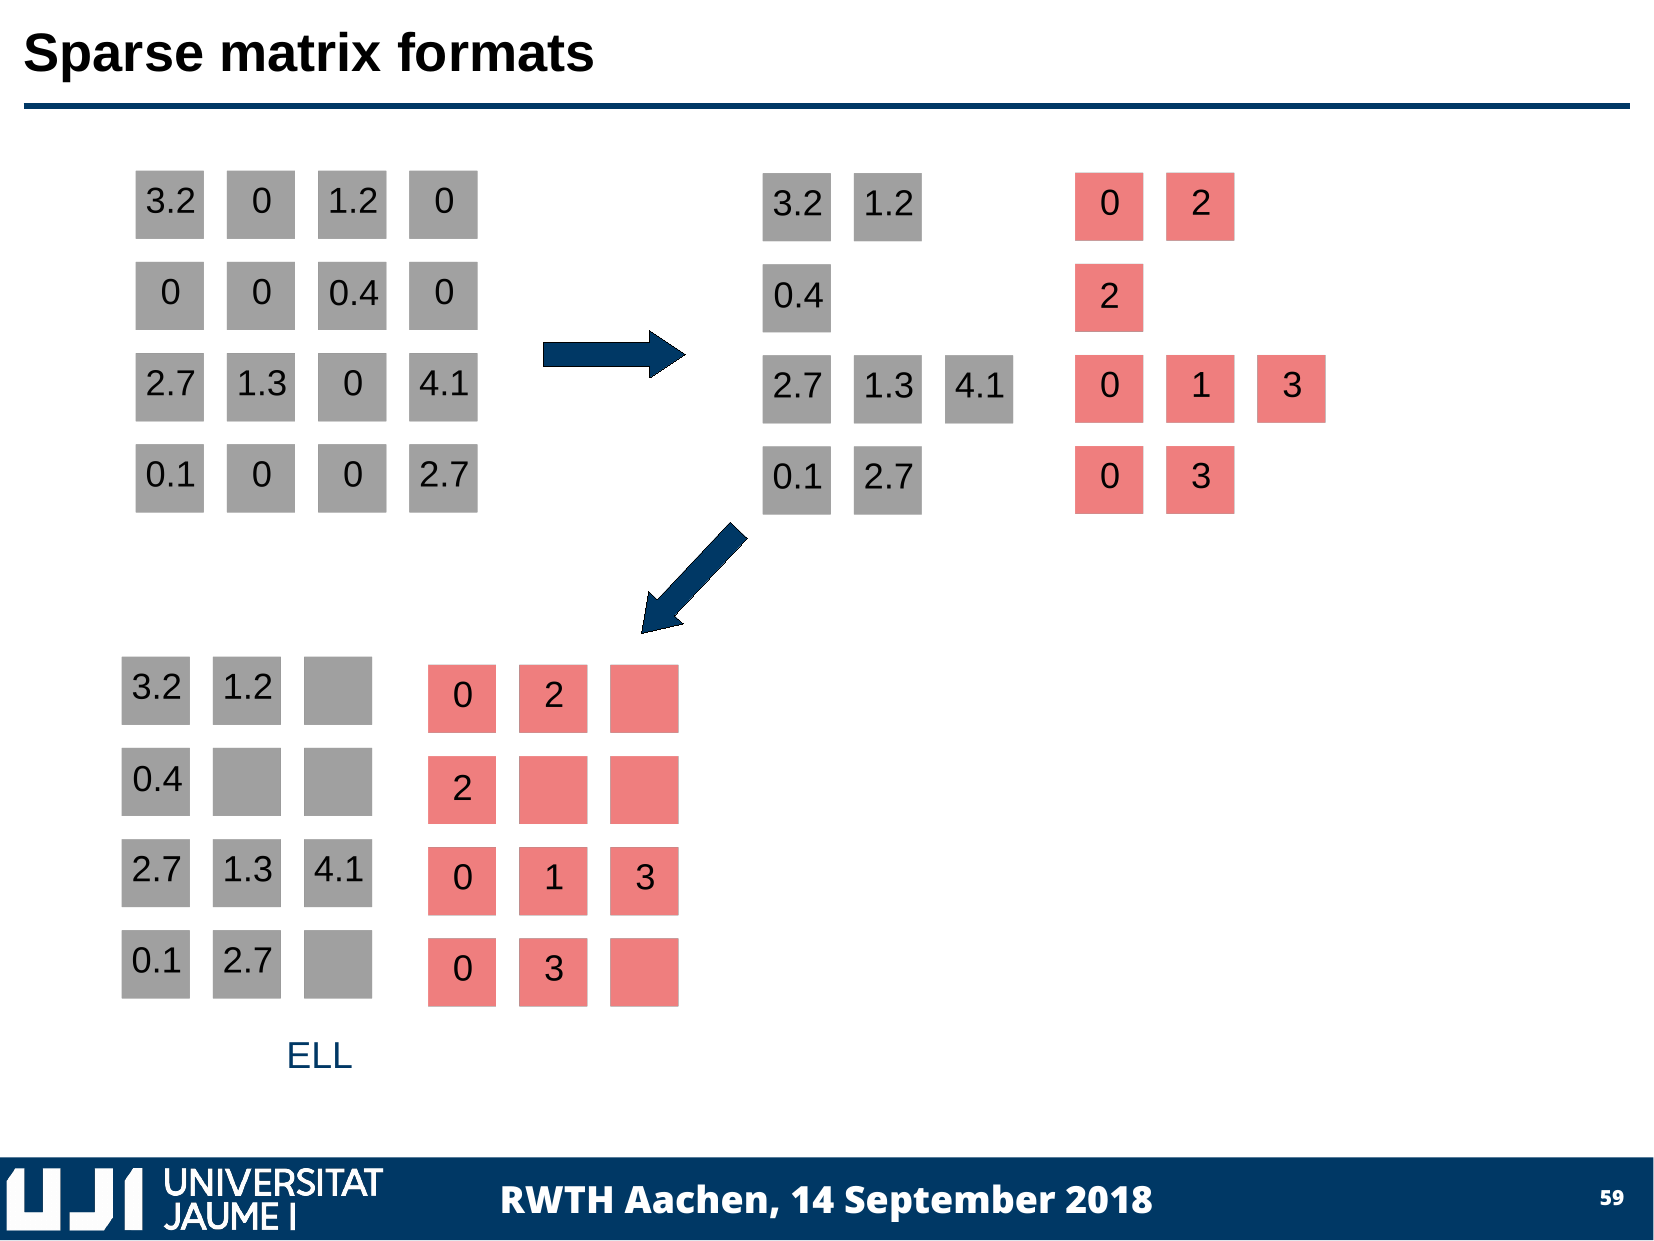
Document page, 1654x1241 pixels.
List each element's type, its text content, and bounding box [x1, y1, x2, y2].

picture [128, 163, 485, 520]
text_box [641, 522, 748, 634]
picture [114, 649, 686, 1014]
picture [755, 165, 1333, 522]
picture [0, 1158, 390, 1241]
title Sparse matrix formats [23, 0, 1630, 107]
text_box [543, 330, 686, 378]
text_box ELL [271, 1027, 368, 1085]
